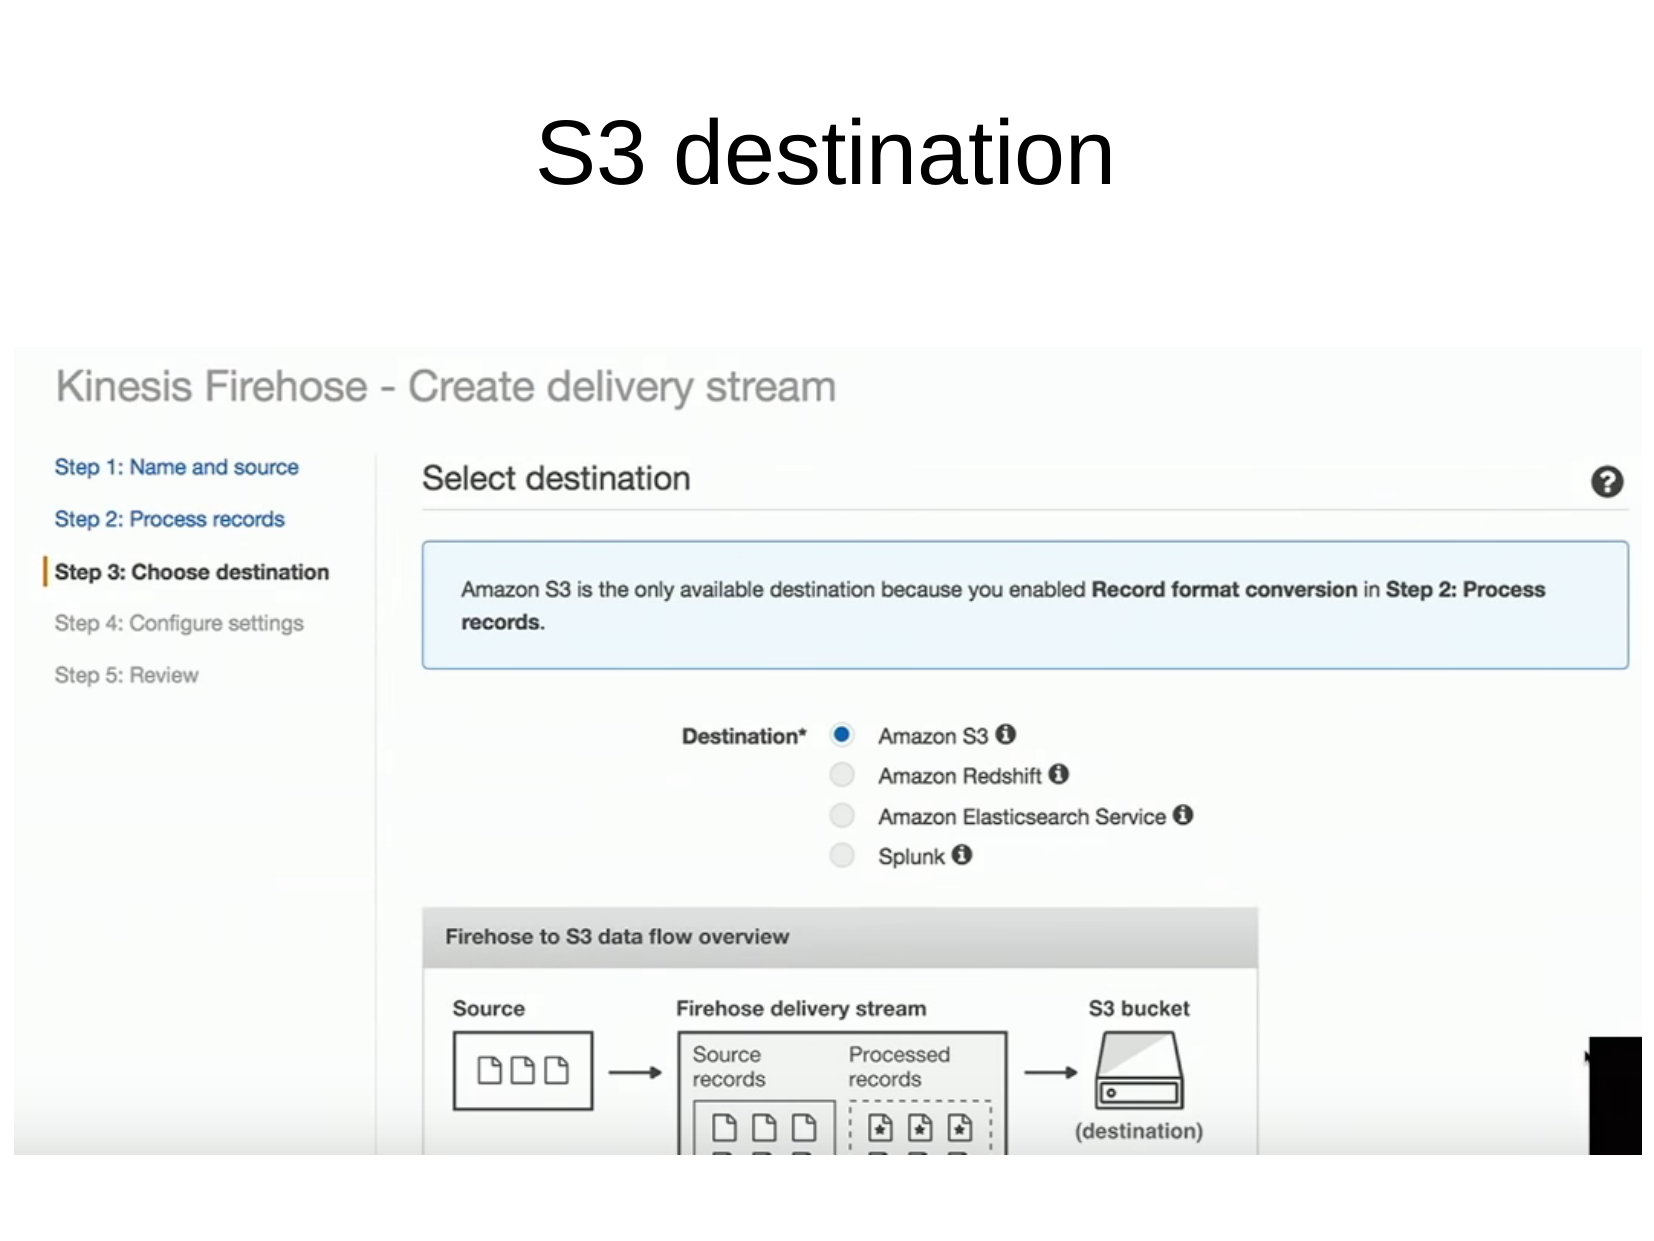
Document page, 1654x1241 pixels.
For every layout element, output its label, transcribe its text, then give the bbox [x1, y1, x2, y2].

picture [14, 347, 1642, 1155]
title S3 destination [82, 49, 1571, 257]
